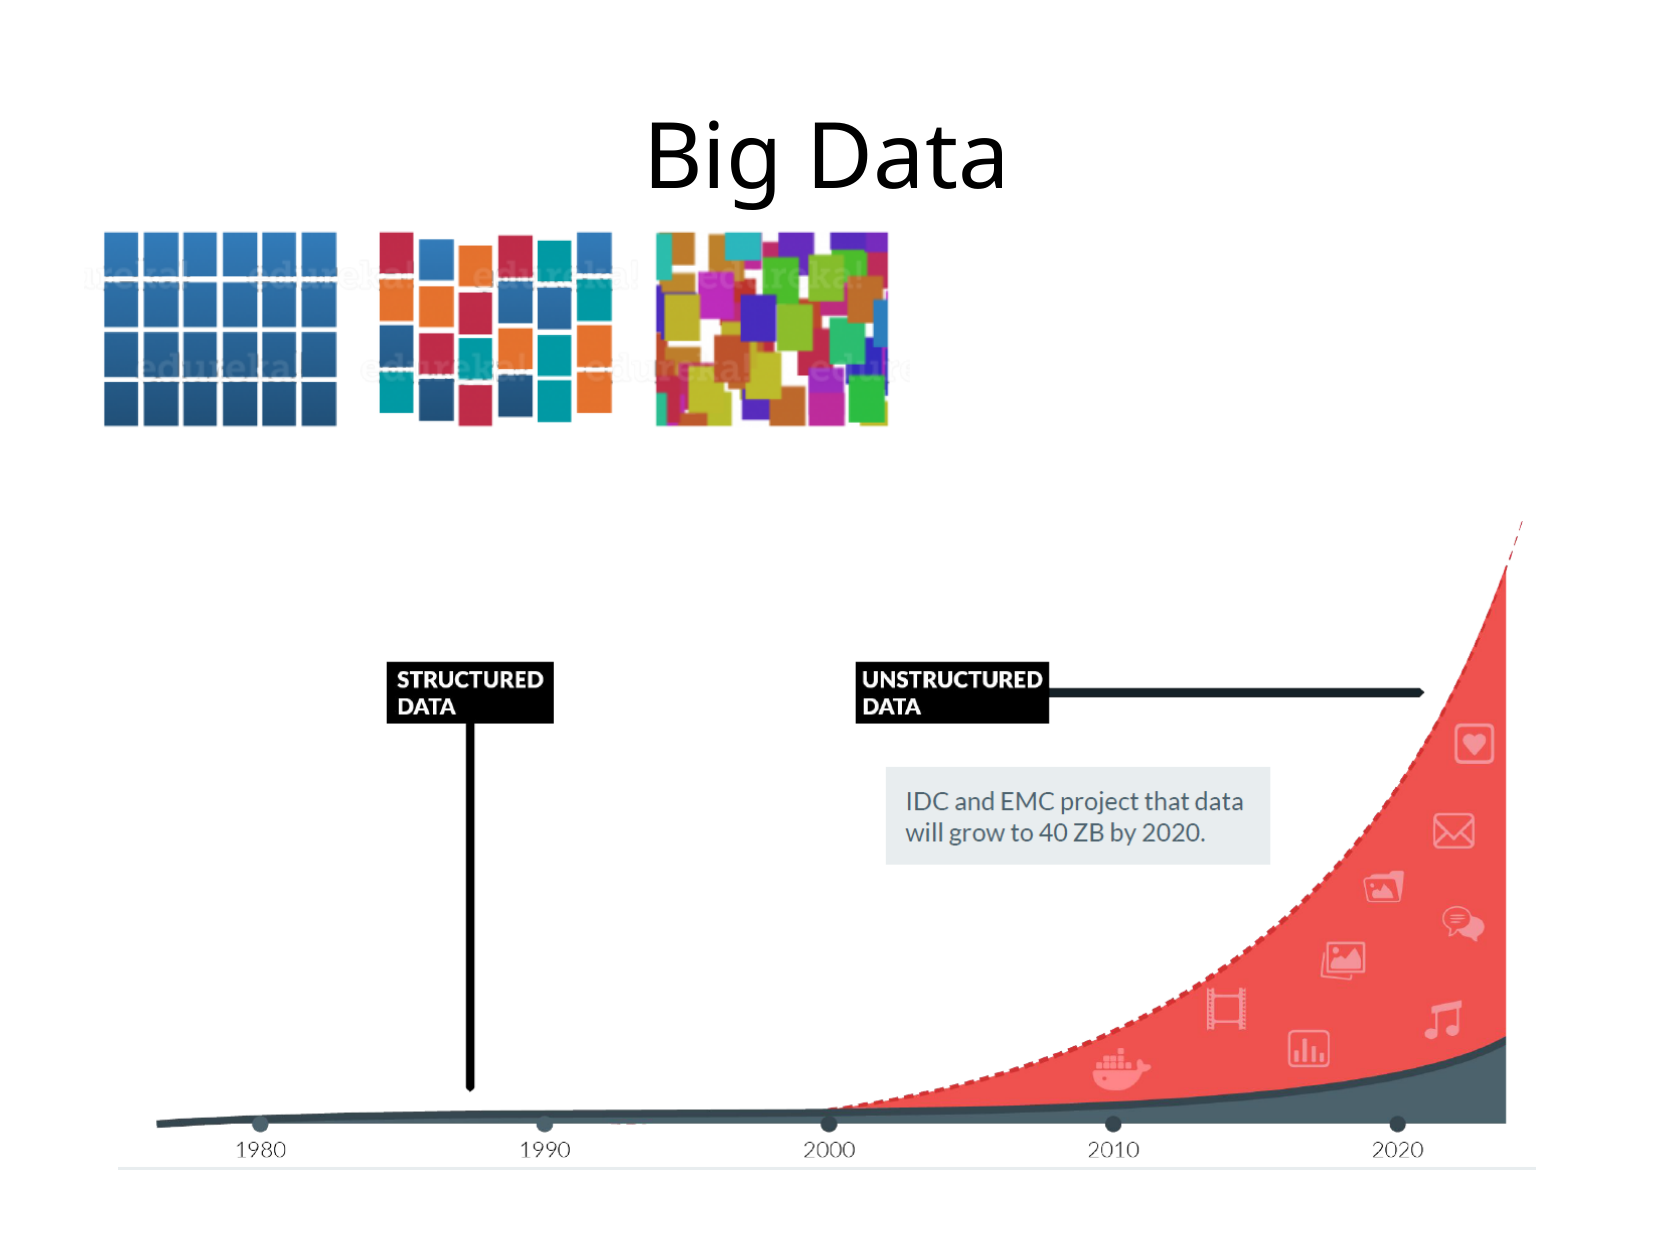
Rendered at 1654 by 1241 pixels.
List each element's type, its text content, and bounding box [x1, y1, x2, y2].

picture [118, 520, 1536, 1170]
title Big Data [82, 49, 1571, 257]
picture [84, 222, 910, 438]
